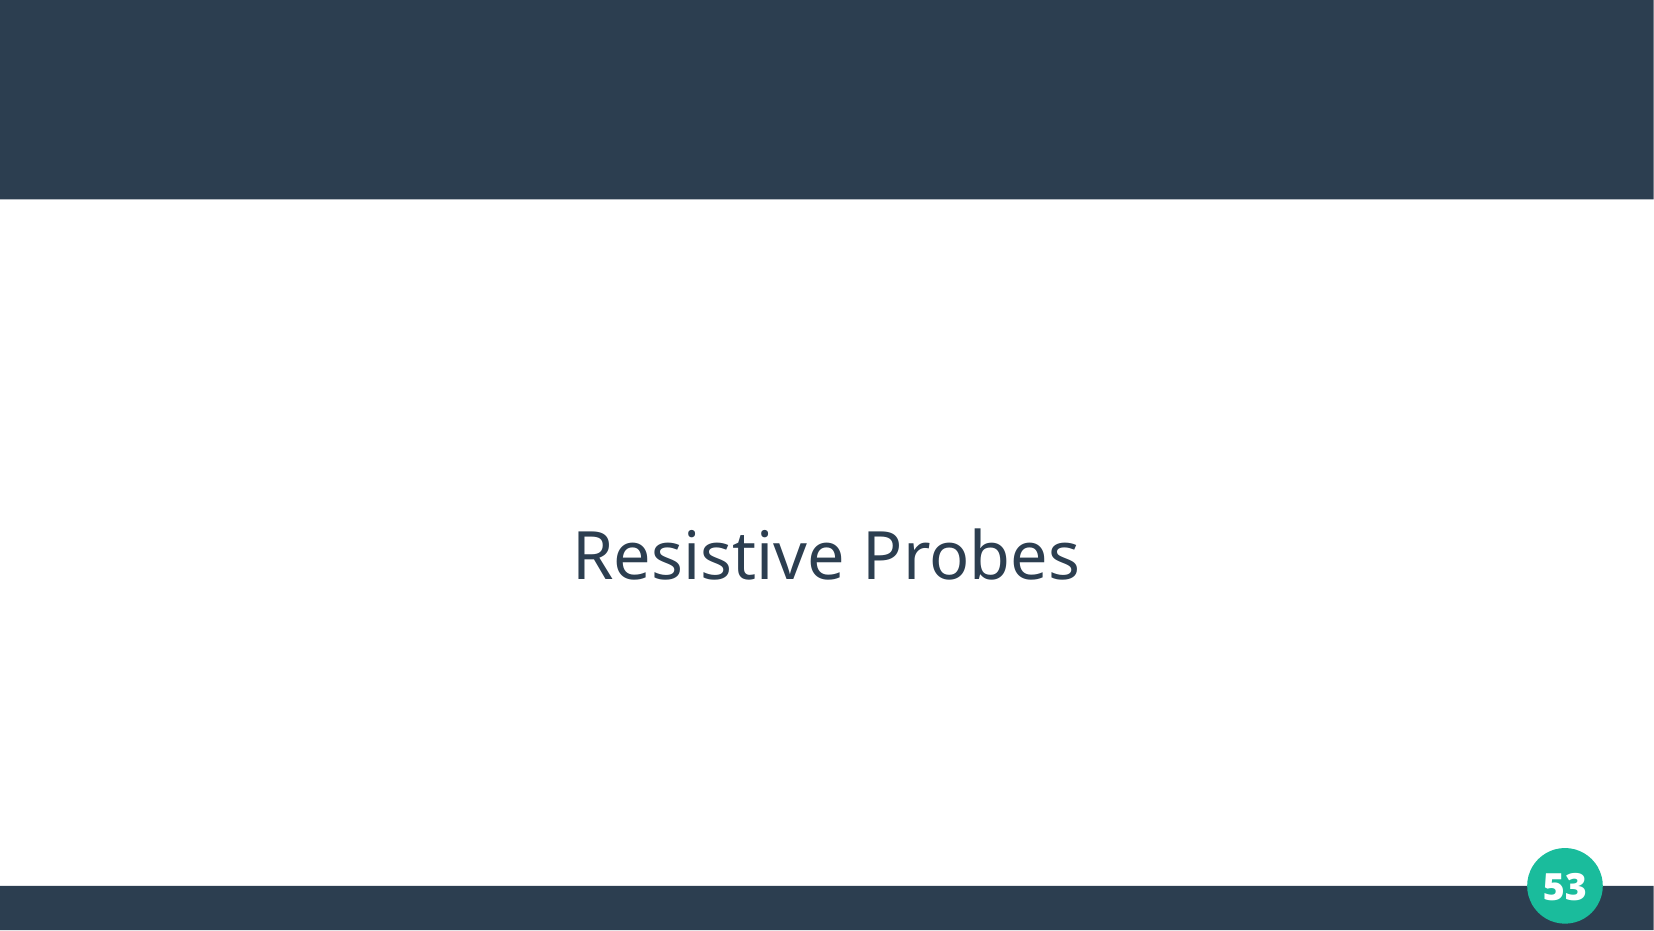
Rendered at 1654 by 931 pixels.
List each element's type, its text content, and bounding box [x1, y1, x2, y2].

subtitle Resistive Probes [59, 243, 1595, 864]
